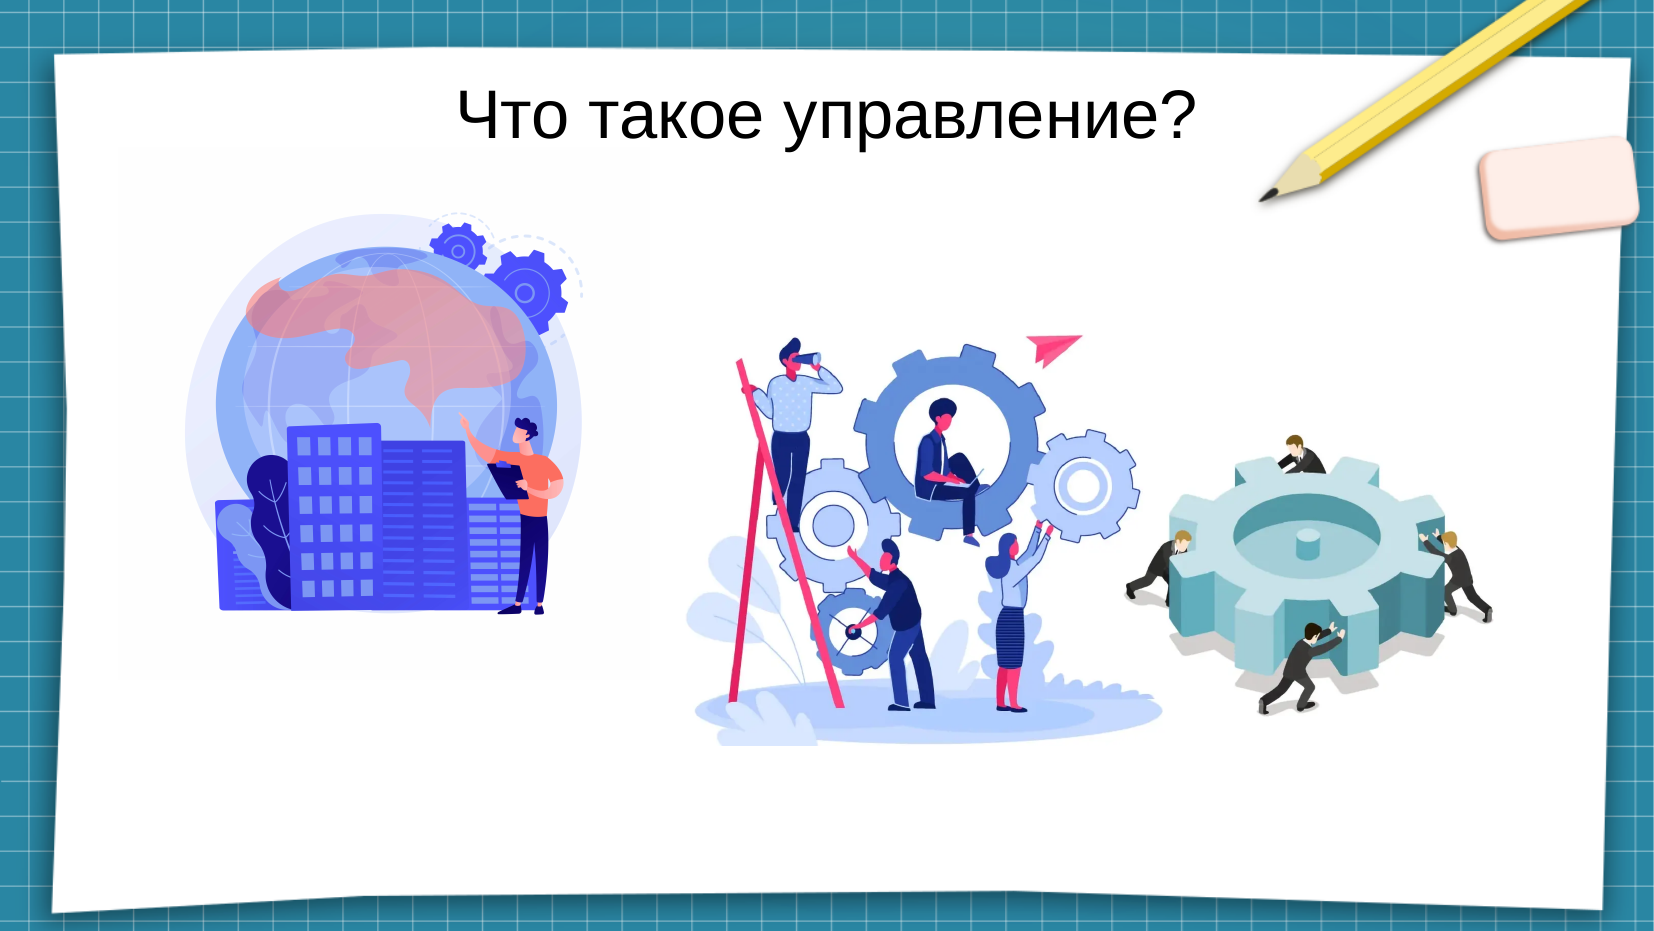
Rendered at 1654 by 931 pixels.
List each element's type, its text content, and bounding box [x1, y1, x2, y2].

title Что такое управление? [82, 37, 1571, 193]
picture [0, 0, 1654, 931]
